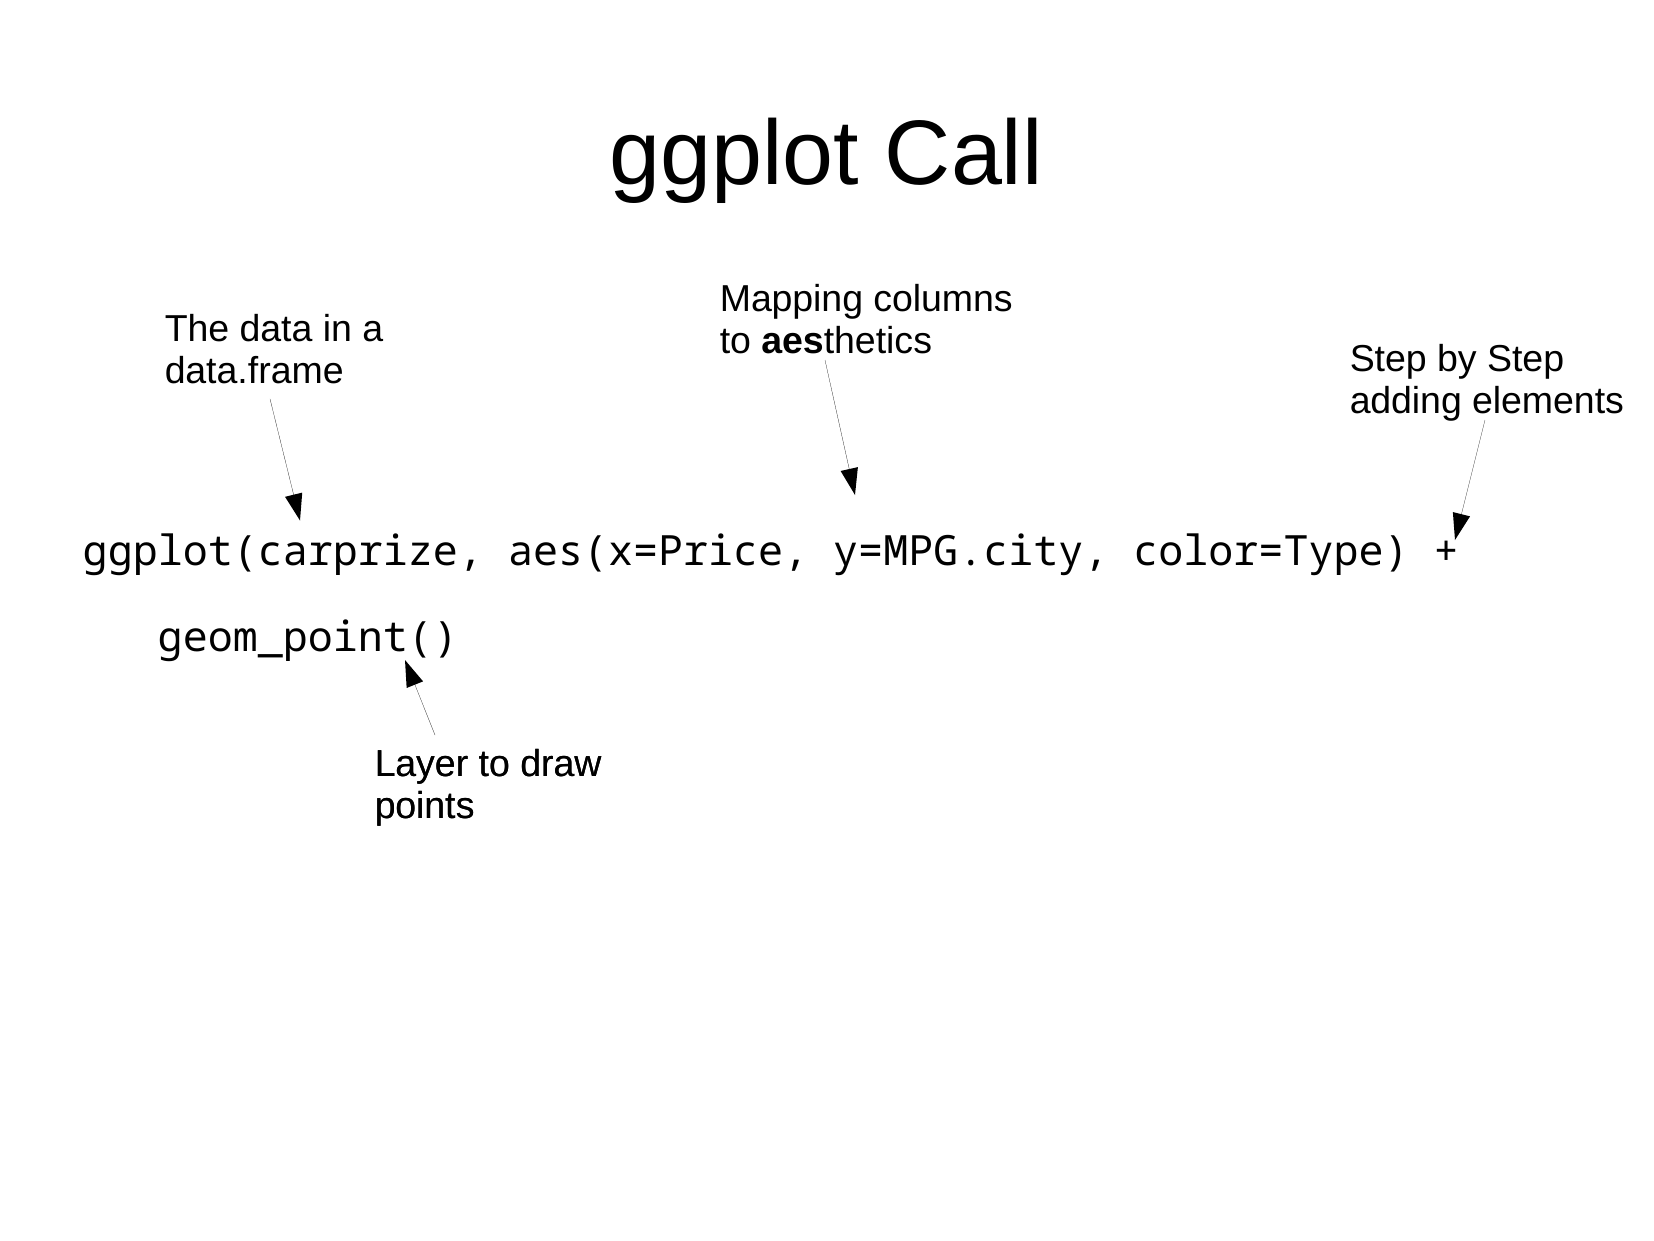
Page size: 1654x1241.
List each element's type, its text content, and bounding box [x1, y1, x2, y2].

list ggplot(carprize, aes(x=Price, y=MPG.city, color=Type) + geom_point() [82, 520, 1571, 786]
title ggplot Call [82, 49, 1571, 257]
text_box Step by Step adding elements [1335, 330, 1654, 471]
text_box Mapping columns to aesthetics [705, 270, 1051, 411]
text_box Layer to draw points [360, 735, 661, 834]
text_box The data in a data.frame [150, 300, 451, 399]
